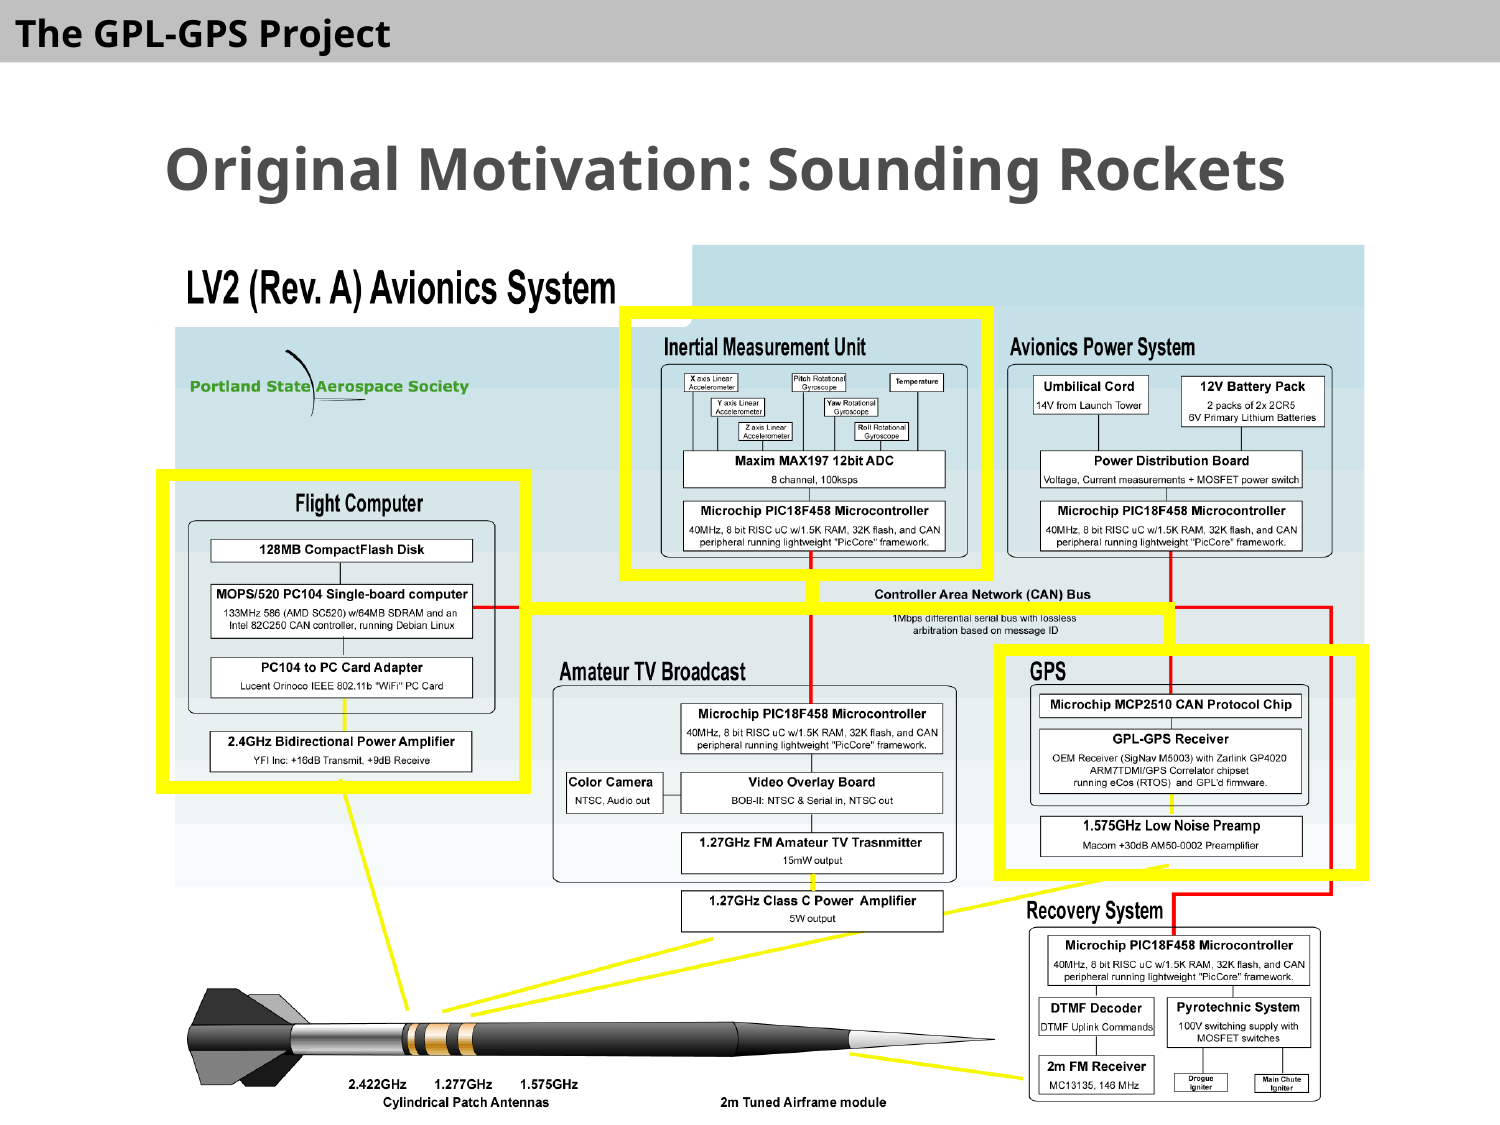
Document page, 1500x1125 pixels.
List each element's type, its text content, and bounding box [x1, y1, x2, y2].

picture [150, 243, 1383, 1125]
title Original Motivation: Sounding Rockets [149, 124, 1463, 213]
